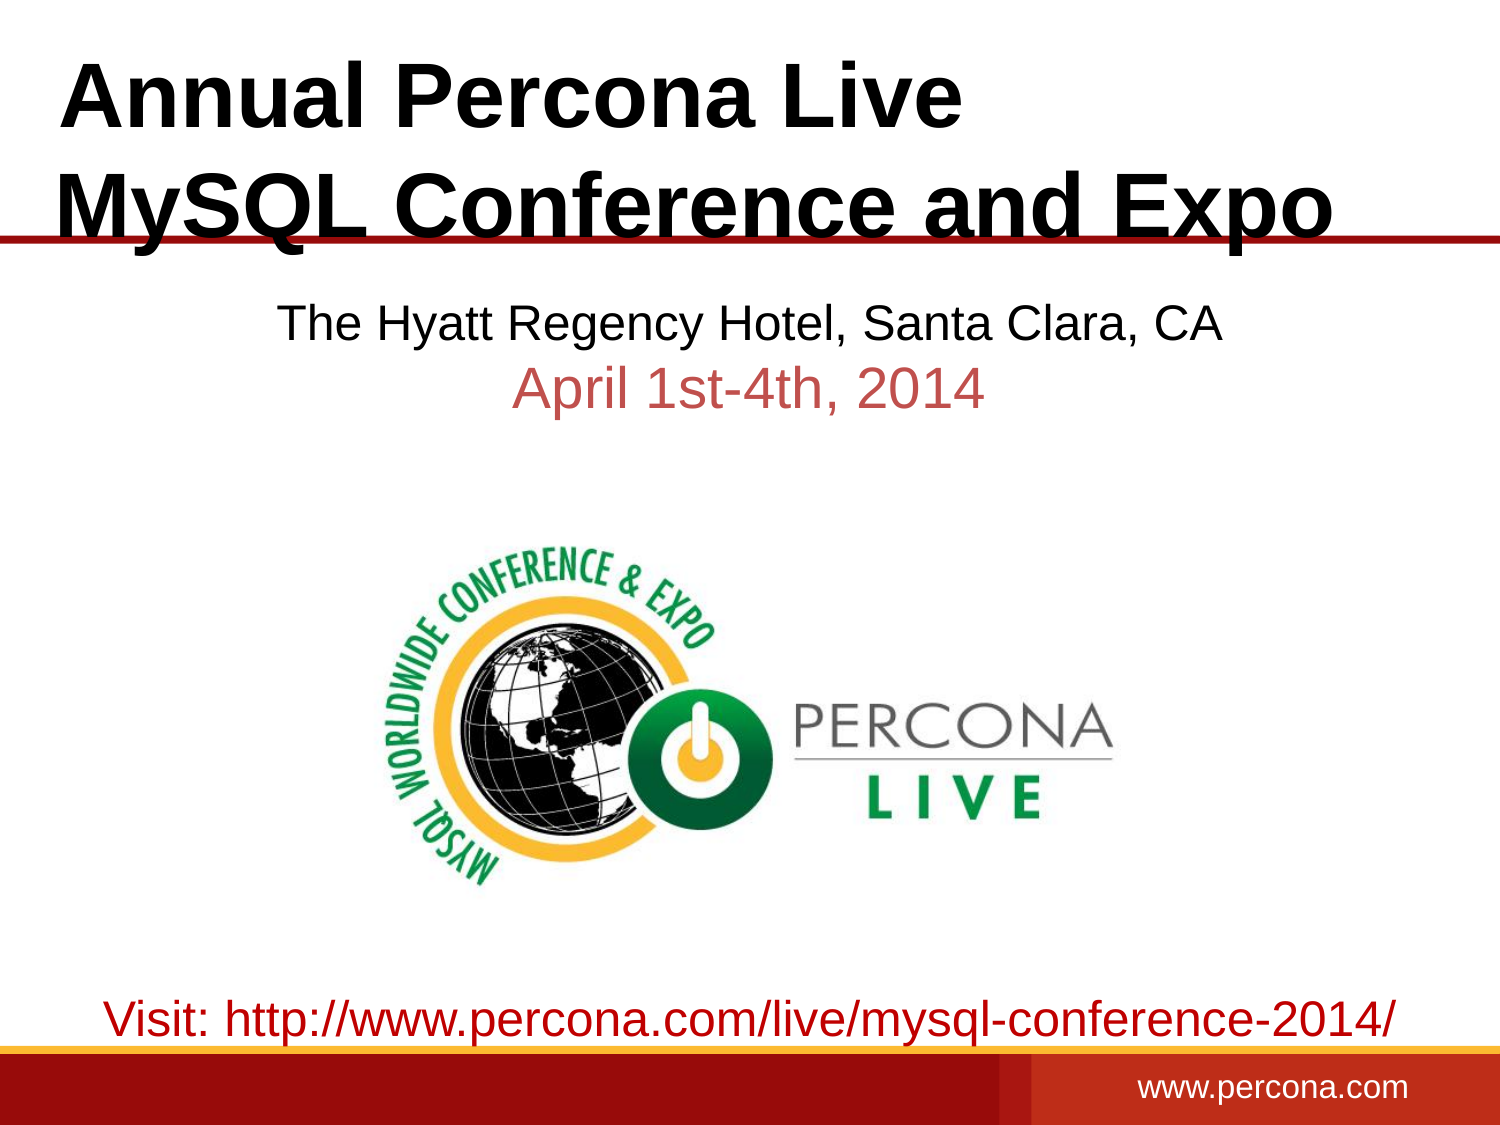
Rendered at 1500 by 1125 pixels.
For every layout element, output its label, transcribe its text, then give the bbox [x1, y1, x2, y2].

text_box [356, 528, 1144, 903]
text_box The Hyatt Regency Hotel, Santa Clara, CA April 1st-4th, 2014 Visit: http://www.percona.com/live/mysql-conference-2014/ [16, 245, 1484, 1059]
text_box Annual Percona Live MySQL Conference and Expo [0, 25, 1435, 267]
text_box Annual Percona Live MySQL Conference and Expo [259, 183, 296, 228]
